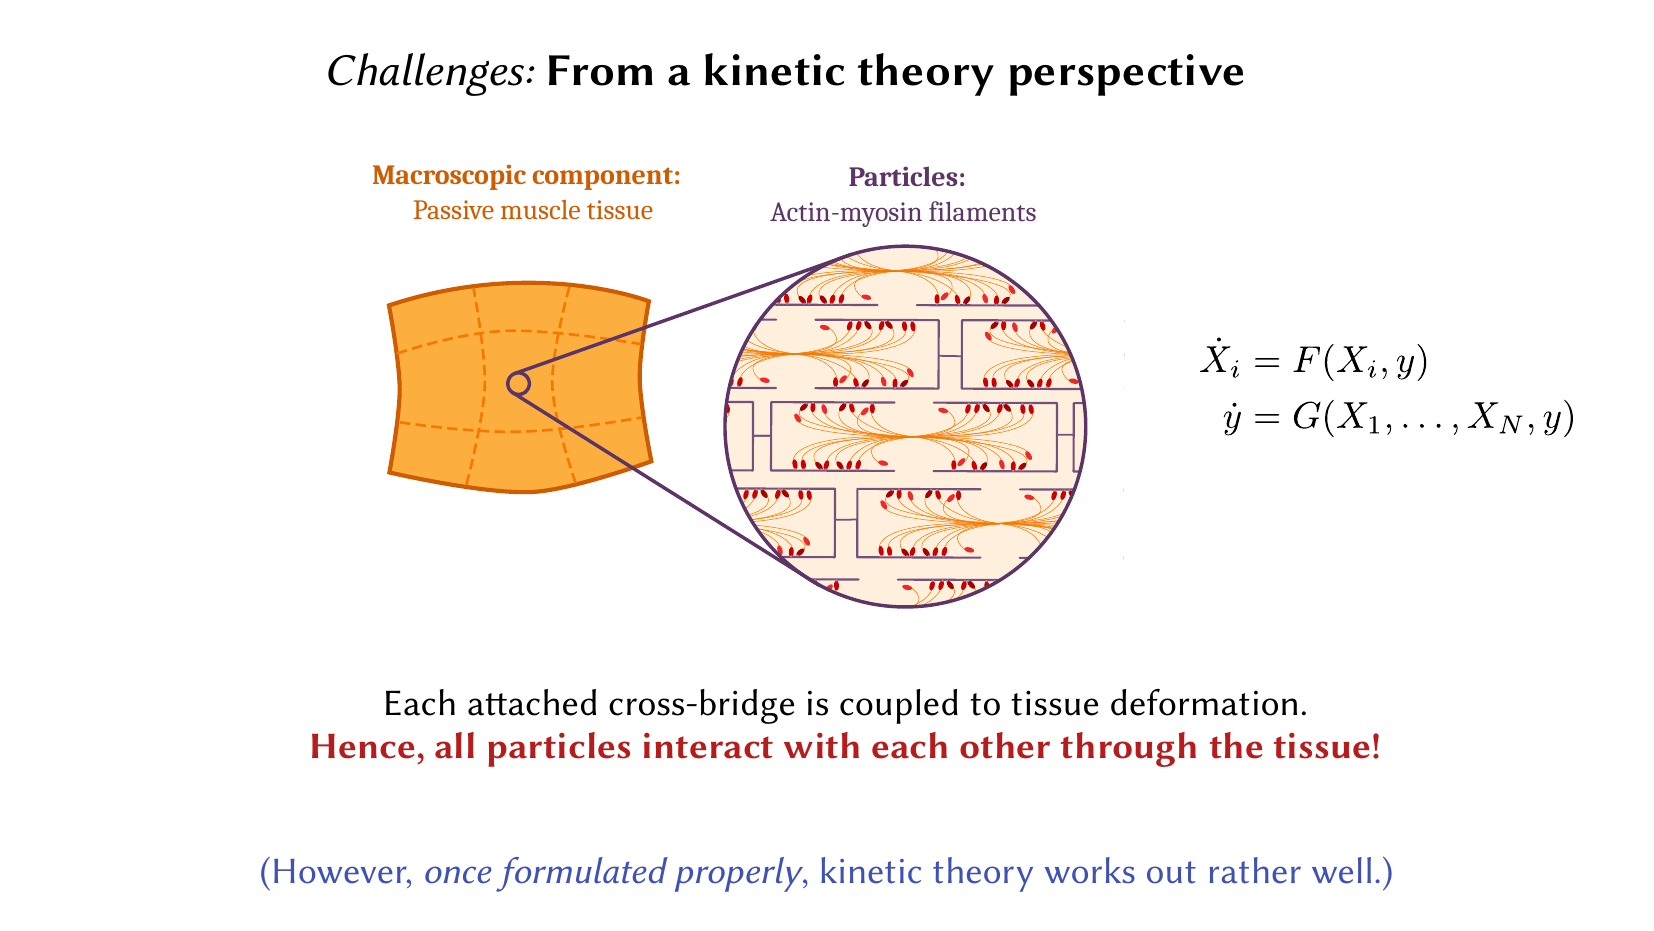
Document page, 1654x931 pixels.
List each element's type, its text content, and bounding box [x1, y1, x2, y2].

text_box [1367, 365, 1376, 378]
text_box [1369, 416, 1380, 434]
text_box (However, once formulated properly, kinetic theory works out rather well.) [244, 842, 1409, 900]
text_box Each attached cross-bridge is coupled to tissue deformation. Hence, all particles interact with each other through the tissue! [294, 674, 1394, 782]
text_box [1223, 411, 1241, 436]
text_box [1231, 365, 1239, 378]
text_box [1529, 423, 1534, 436]
picture [337, 116, 1125, 674]
text_box [1386, 423, 1392, 436]
text_box [1336, 402, 1368, 428]
text_box Challenges: From a kinetic theory perspective [309, 37, 1261, 105]
text_box [1199, 346, 1231, 372]
text_box [1467, 402, 1499, 428]
text_box [1324, 343, 1334, 382]
text_box [1564, 399, 1573, 438]
text_box [1336, 346, 1368, 372]
text_box [1382, 367, 1387, 380]
text_box [1293, 346, 1321, 372]
text_box [1293, 401, 1321, 429]
text_box [1499, 415, 1523, 434]
text_box [1543, 411, 1561, 436]
text_box [1453, 423, 1458, 436]
text_box [1325, 399, 1334, 438]
text_box [1396, 355, 1415, 380]
text_box [1417, 343, 1427, 382]
